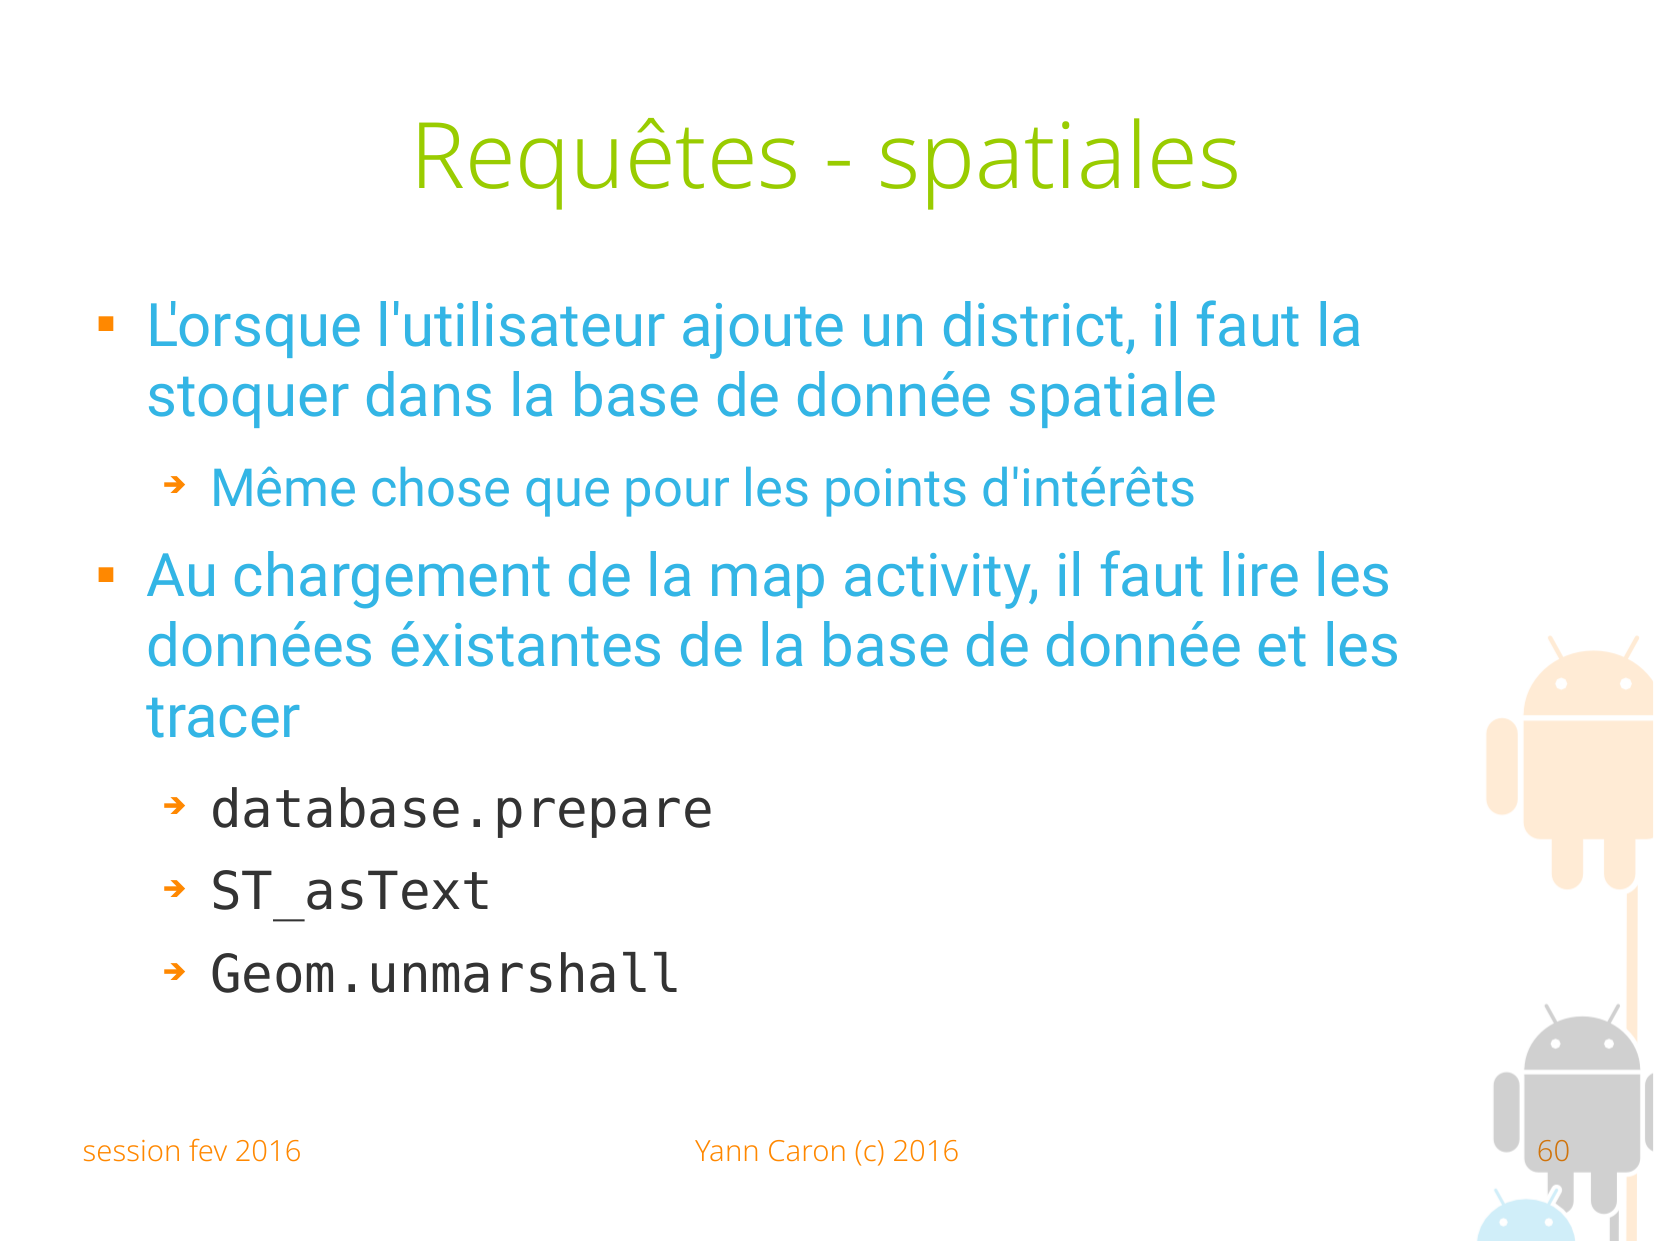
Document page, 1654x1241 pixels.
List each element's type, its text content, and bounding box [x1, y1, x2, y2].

title Requêtes - spatiales [82, 49, 1571, 257]
picture [240, 423, 1654, 1241]
list L'orsque l'utilisateur ajoute un district, il faut la stoquer dans la base de donnée spatiale Même chose que pour les points d'intérêts Au chargement de la map activity, il faut lire les données éxistantes de la base de donnée et les tracer database.prepare ST_asText Geom.unmarshall [82, 290, 1571, 1010]
